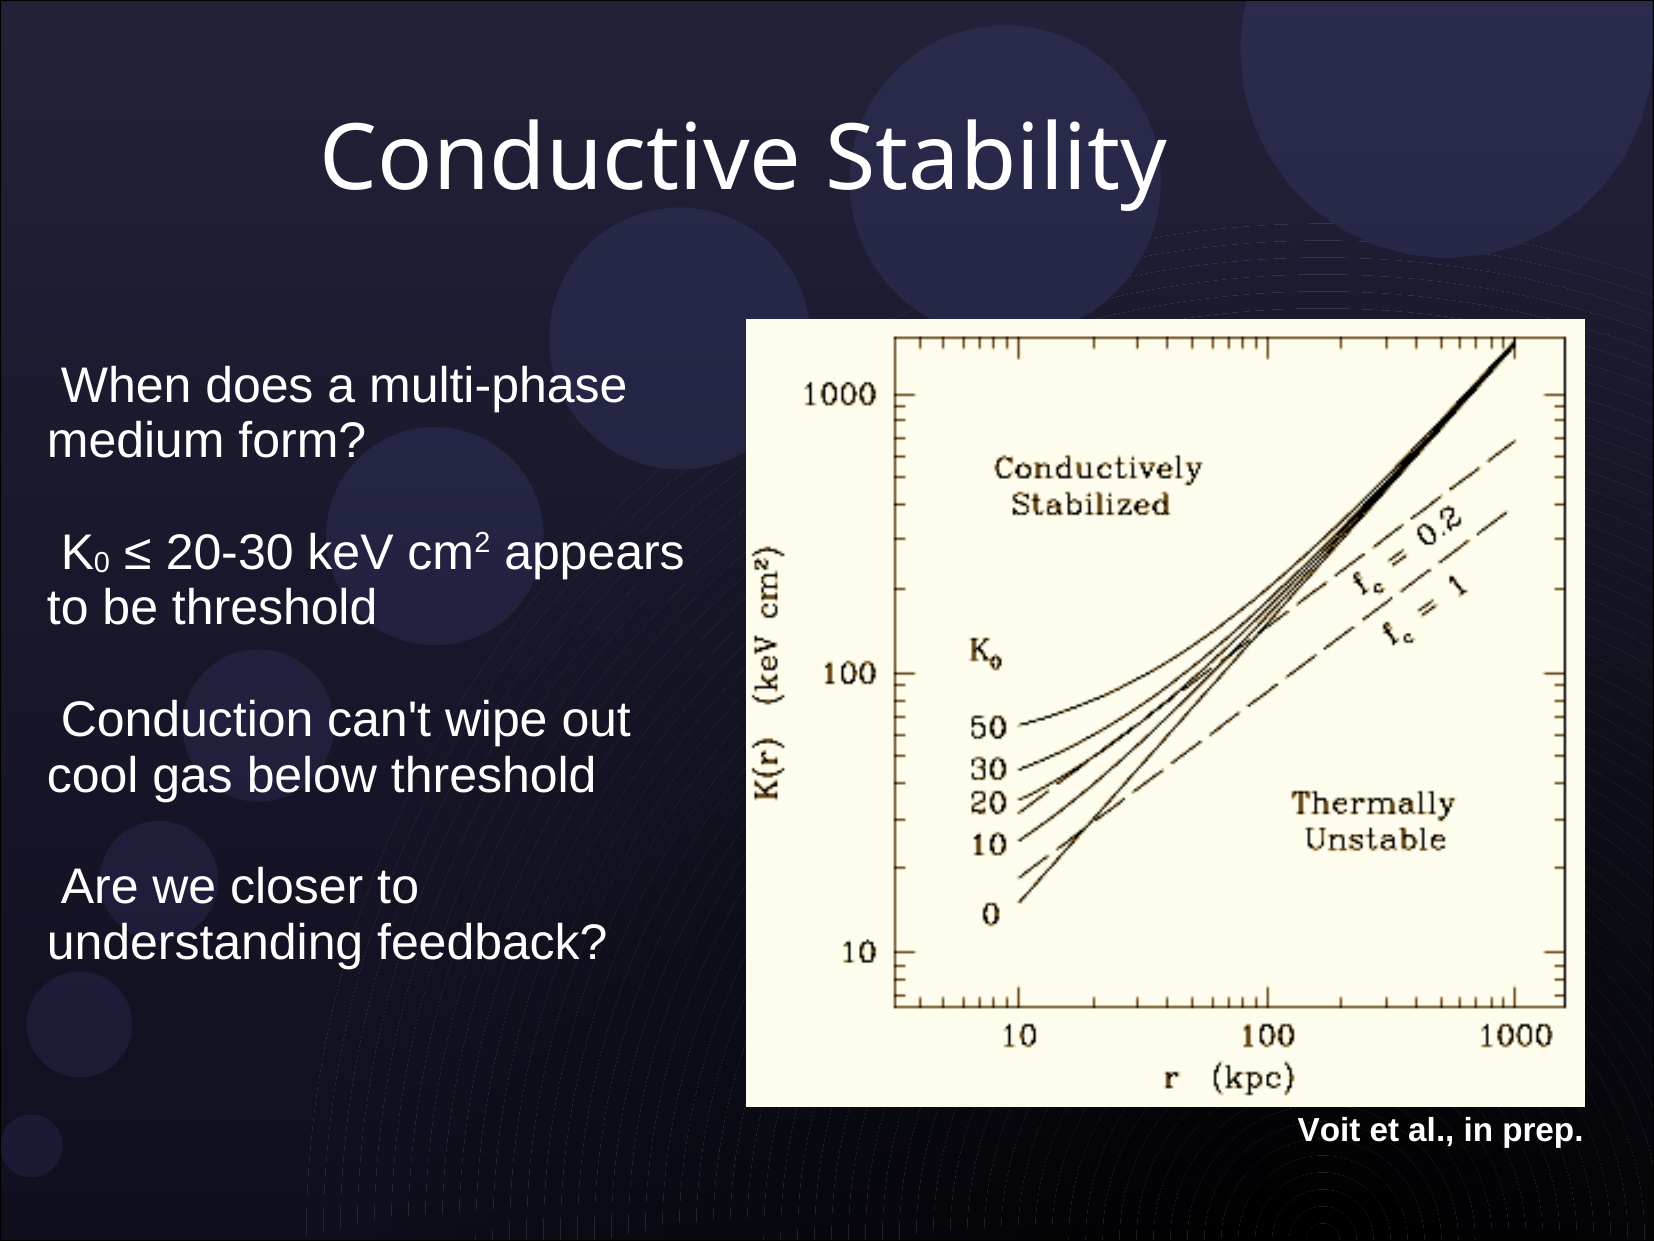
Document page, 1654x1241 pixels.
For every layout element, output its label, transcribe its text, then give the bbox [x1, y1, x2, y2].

picture [746, 319, 1585, 1108]
text_box When does a multi-phase medium form? K0 ≤ 20-30 keV cm2 appears to be threshold Conduction can't wipe out cool gas below threshold Are we closer to understanding feedback? [46, 356, 706, 1112]
text_box Conductive Stability [319, 91, 1335, 222]
text_box Voit et al., in prep. [1297, 1111, 1585, 1149]
